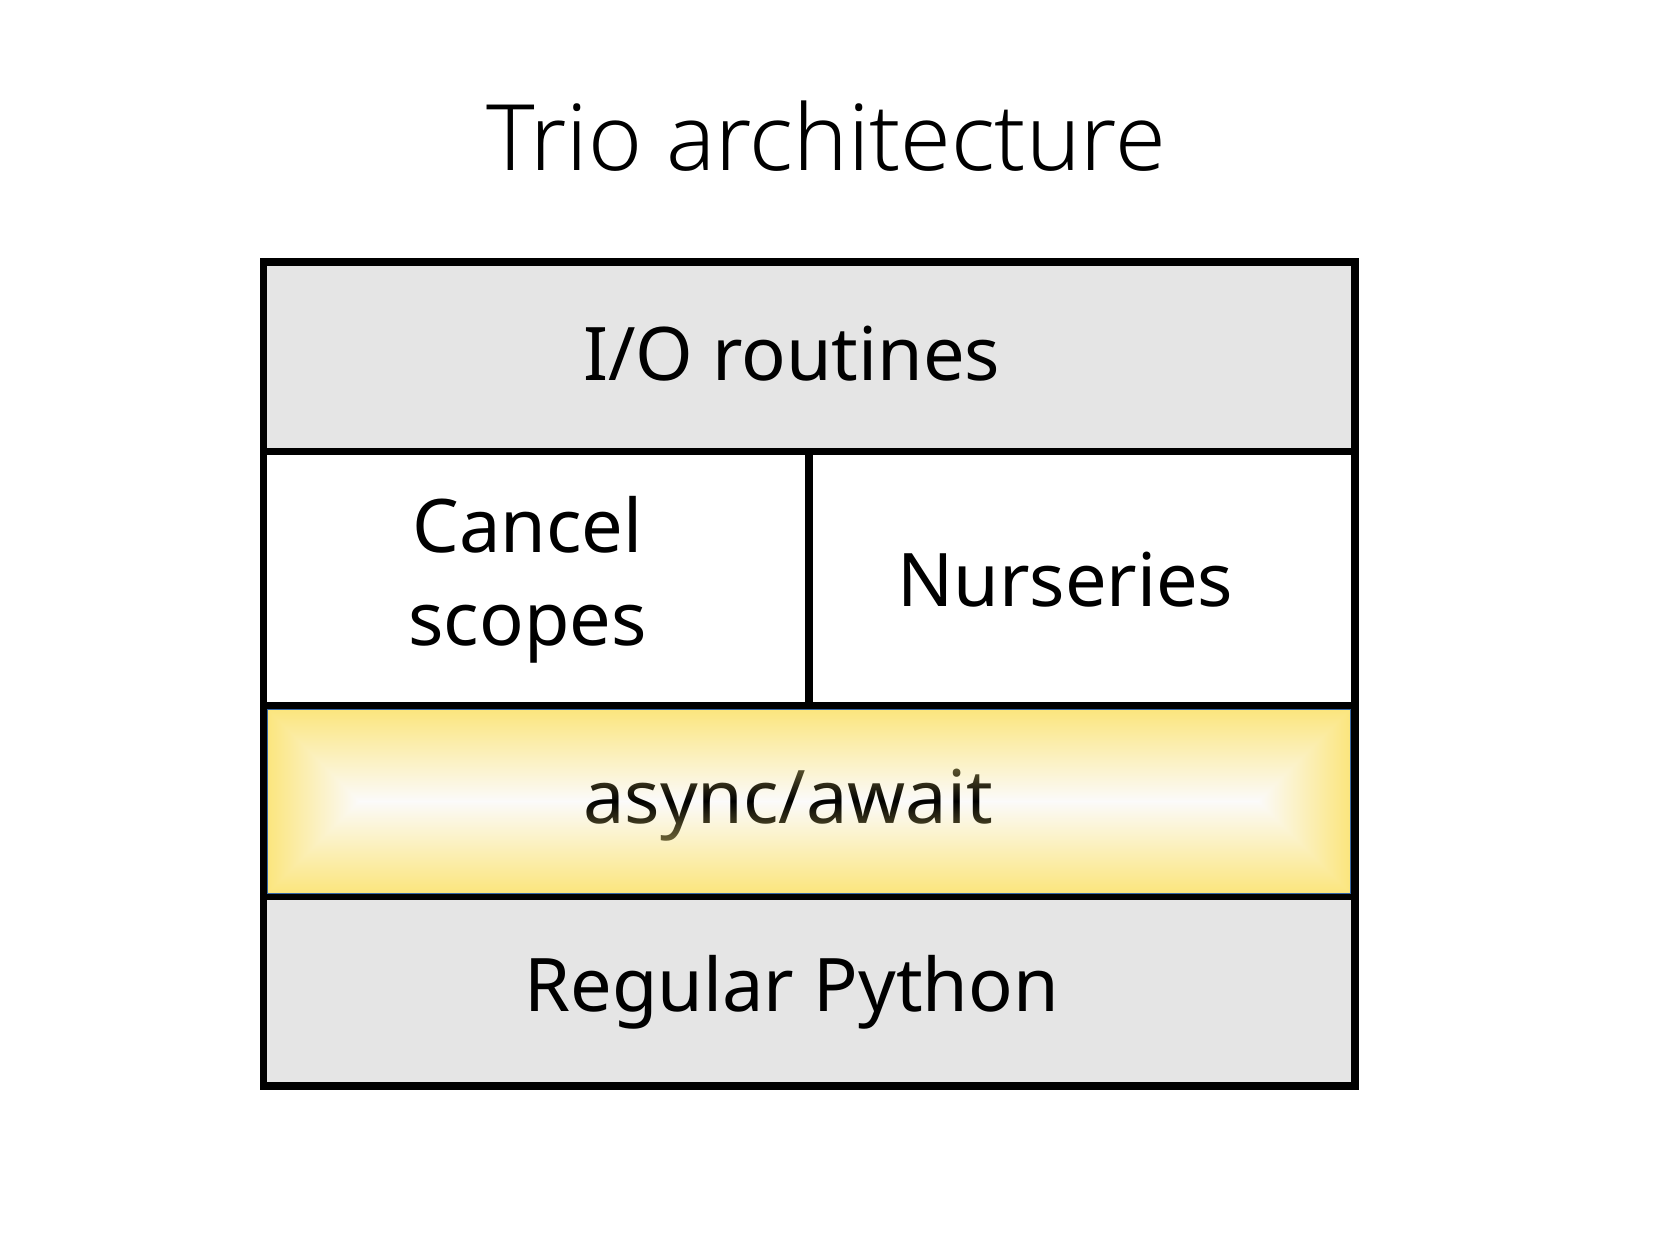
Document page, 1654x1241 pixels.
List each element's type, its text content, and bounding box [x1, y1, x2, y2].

title Trio architecture [82, 31, 1571, 239]
text_box [267, 709, 1351, 894]
picture [258, 256, 1360, 1092]
